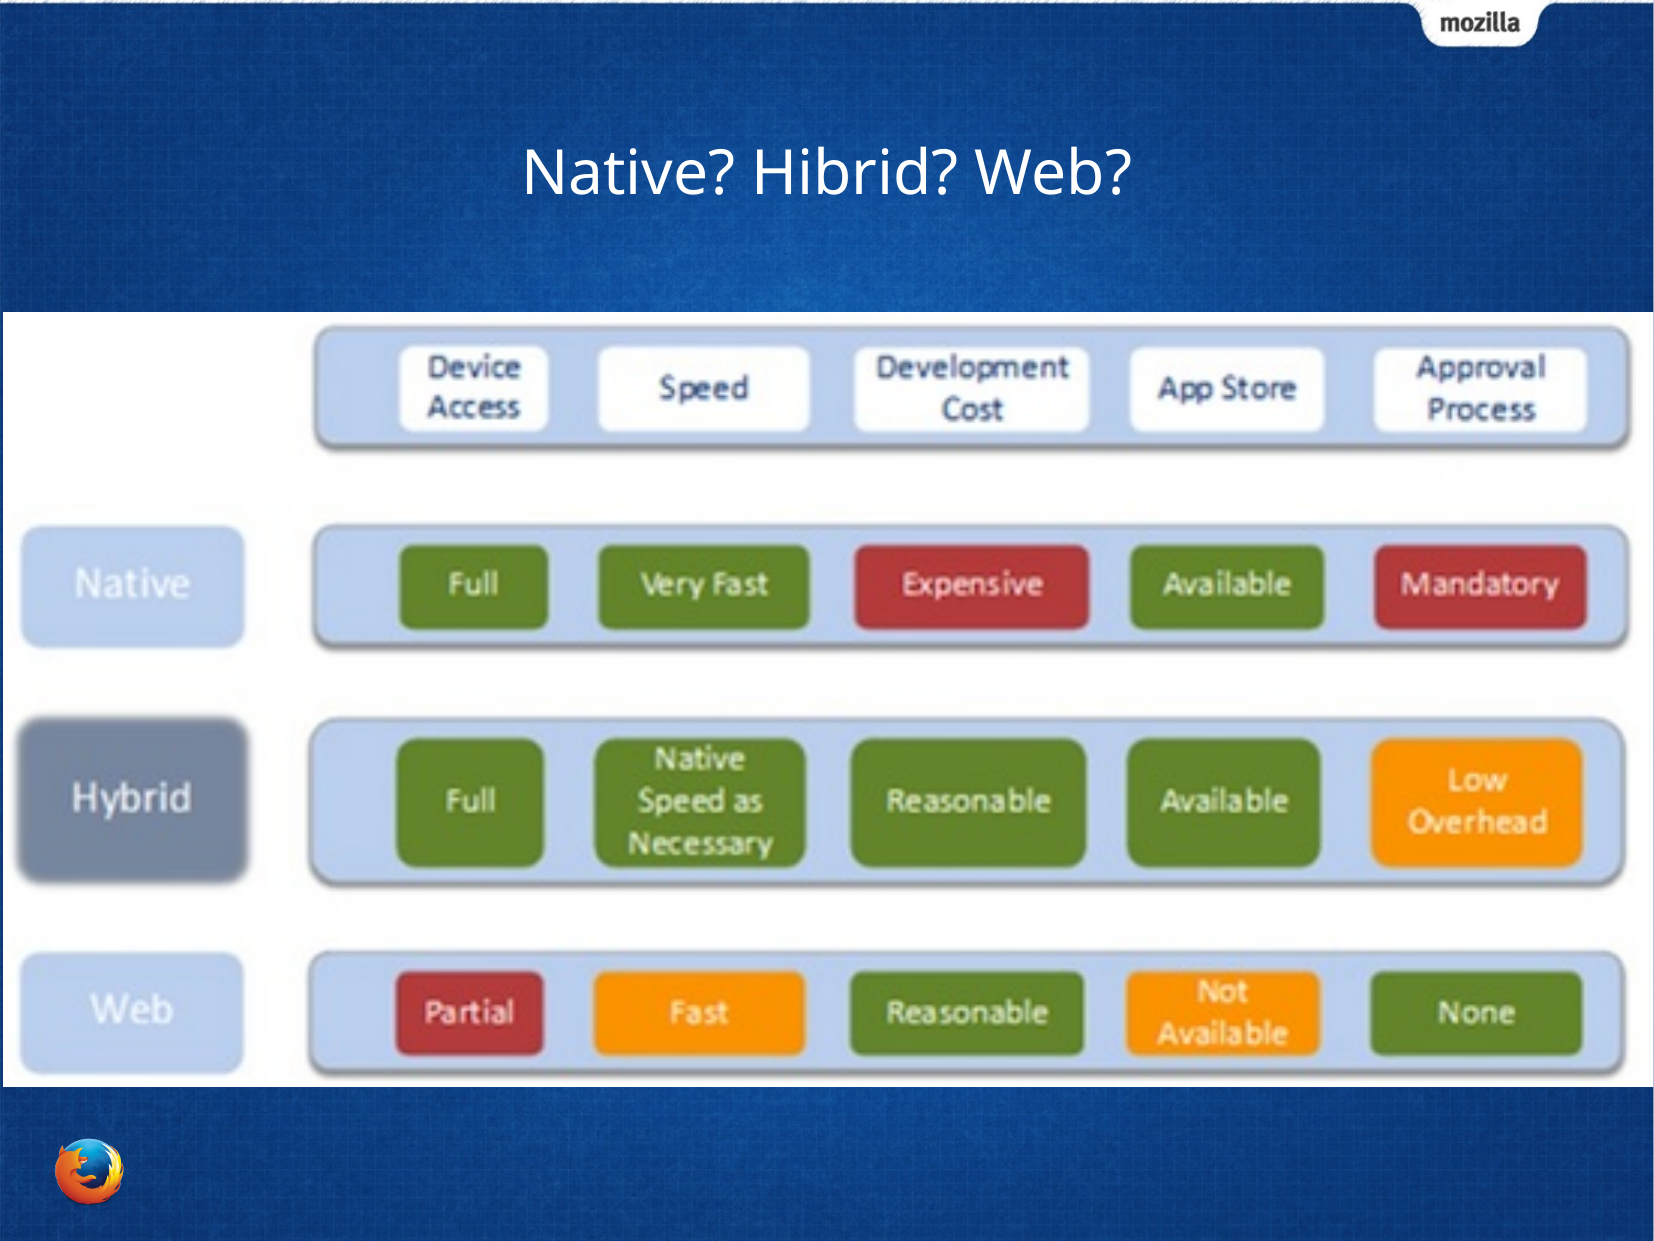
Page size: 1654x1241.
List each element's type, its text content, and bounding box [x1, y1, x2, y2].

picture [0, 0, 1654, 1241]
title Native? Hibrid? Web? [82, 49, 1571, 257]
